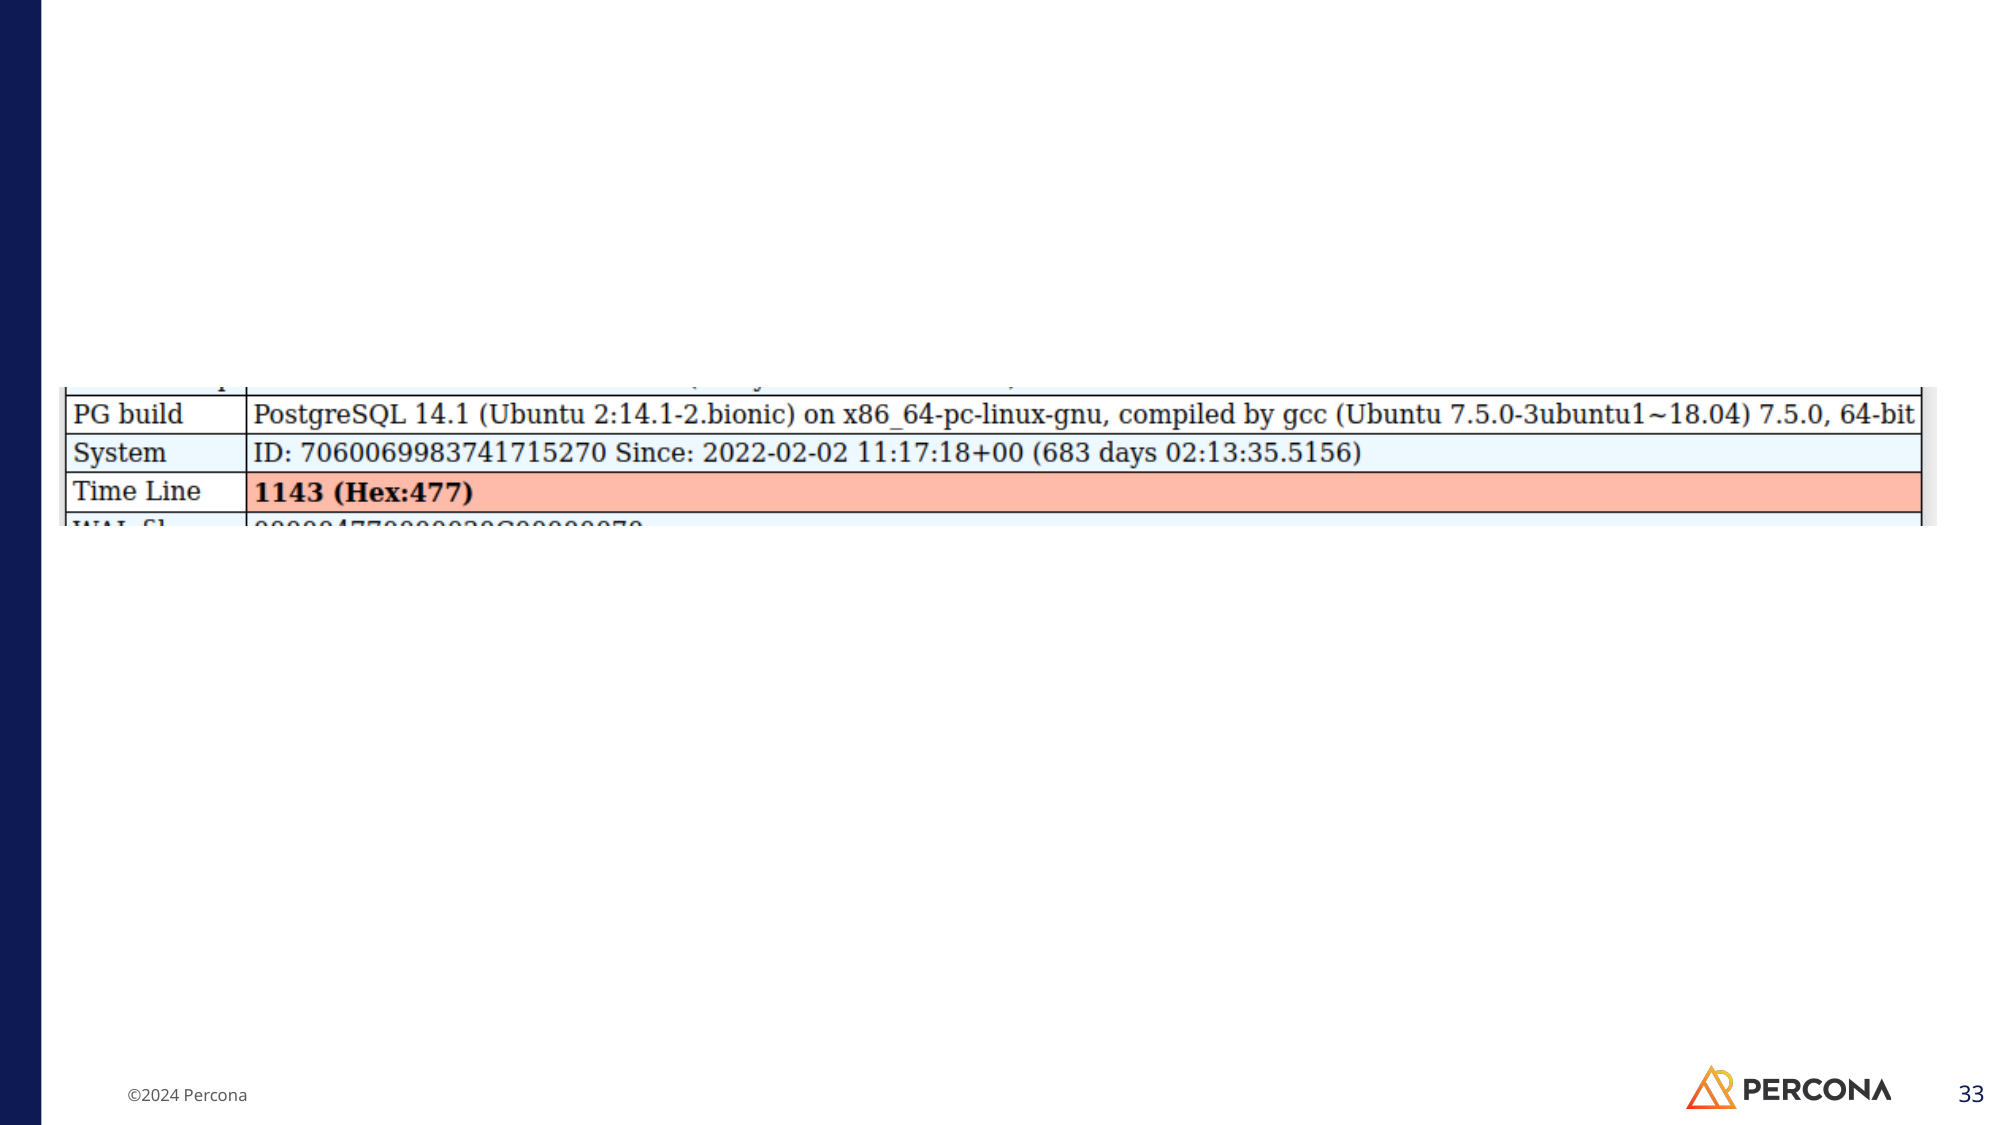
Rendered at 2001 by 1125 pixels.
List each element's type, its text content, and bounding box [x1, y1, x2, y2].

picture [1686, 1065, 1748, 1109]
picture [59, 387, 1937, 526]
slide_number <number> [1748, 1065, 2000, 1125]
